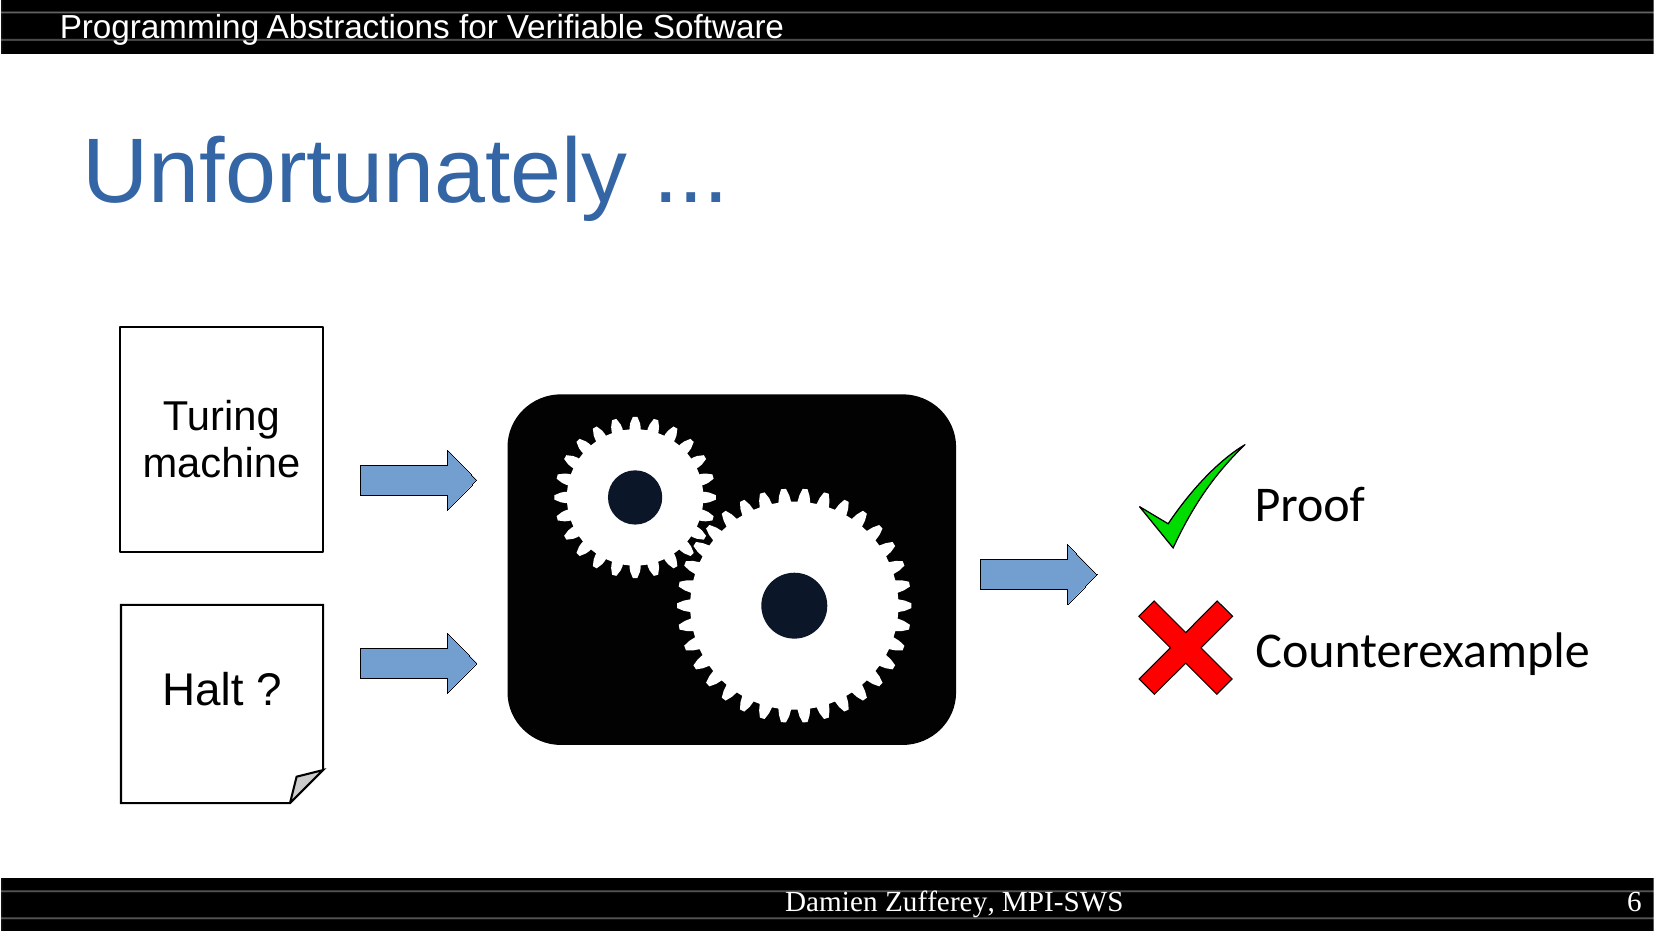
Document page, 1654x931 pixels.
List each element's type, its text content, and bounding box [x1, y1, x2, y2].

text_box Turing machine [119, 326, 324, 552]
text_box [360, 450, 477, 511]
text_box Proof [1239, 463, 1380, 539]
picture [1138, 444, 1247, 549]
title Unfortunately ... [82, 92, 1571, 249]
picture [1, 878, 1654, 931]
text_box Counterexample [1240, 609, 1605, 685]
picture [476, 389, 987, 751]
text_box Halt ? [121, 604, 324, 804]
picture [1, 0, 1654, 54]
text_box [980, 544, 1098, 605]
text_box [360, 633, 477, 694]
text_box [1138, 600, 1233, 695]
